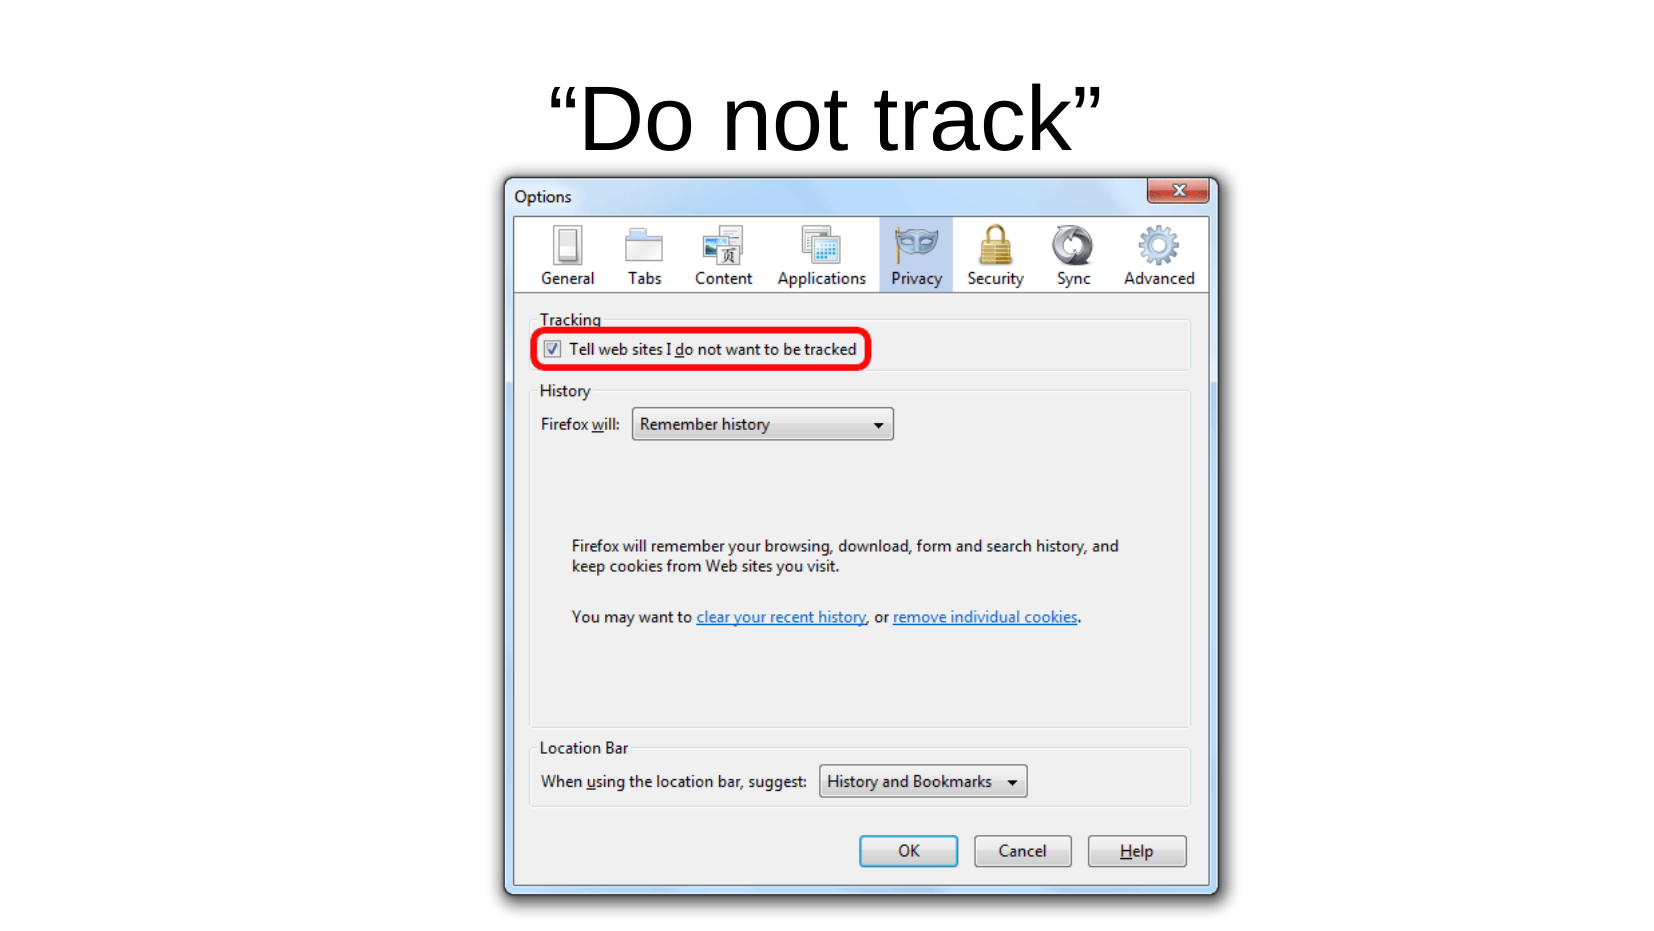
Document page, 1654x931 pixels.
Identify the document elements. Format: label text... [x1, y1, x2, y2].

picture [477, 191, 1246, 929]
text_box “Do not track” [82, 37, 1569, 191]
